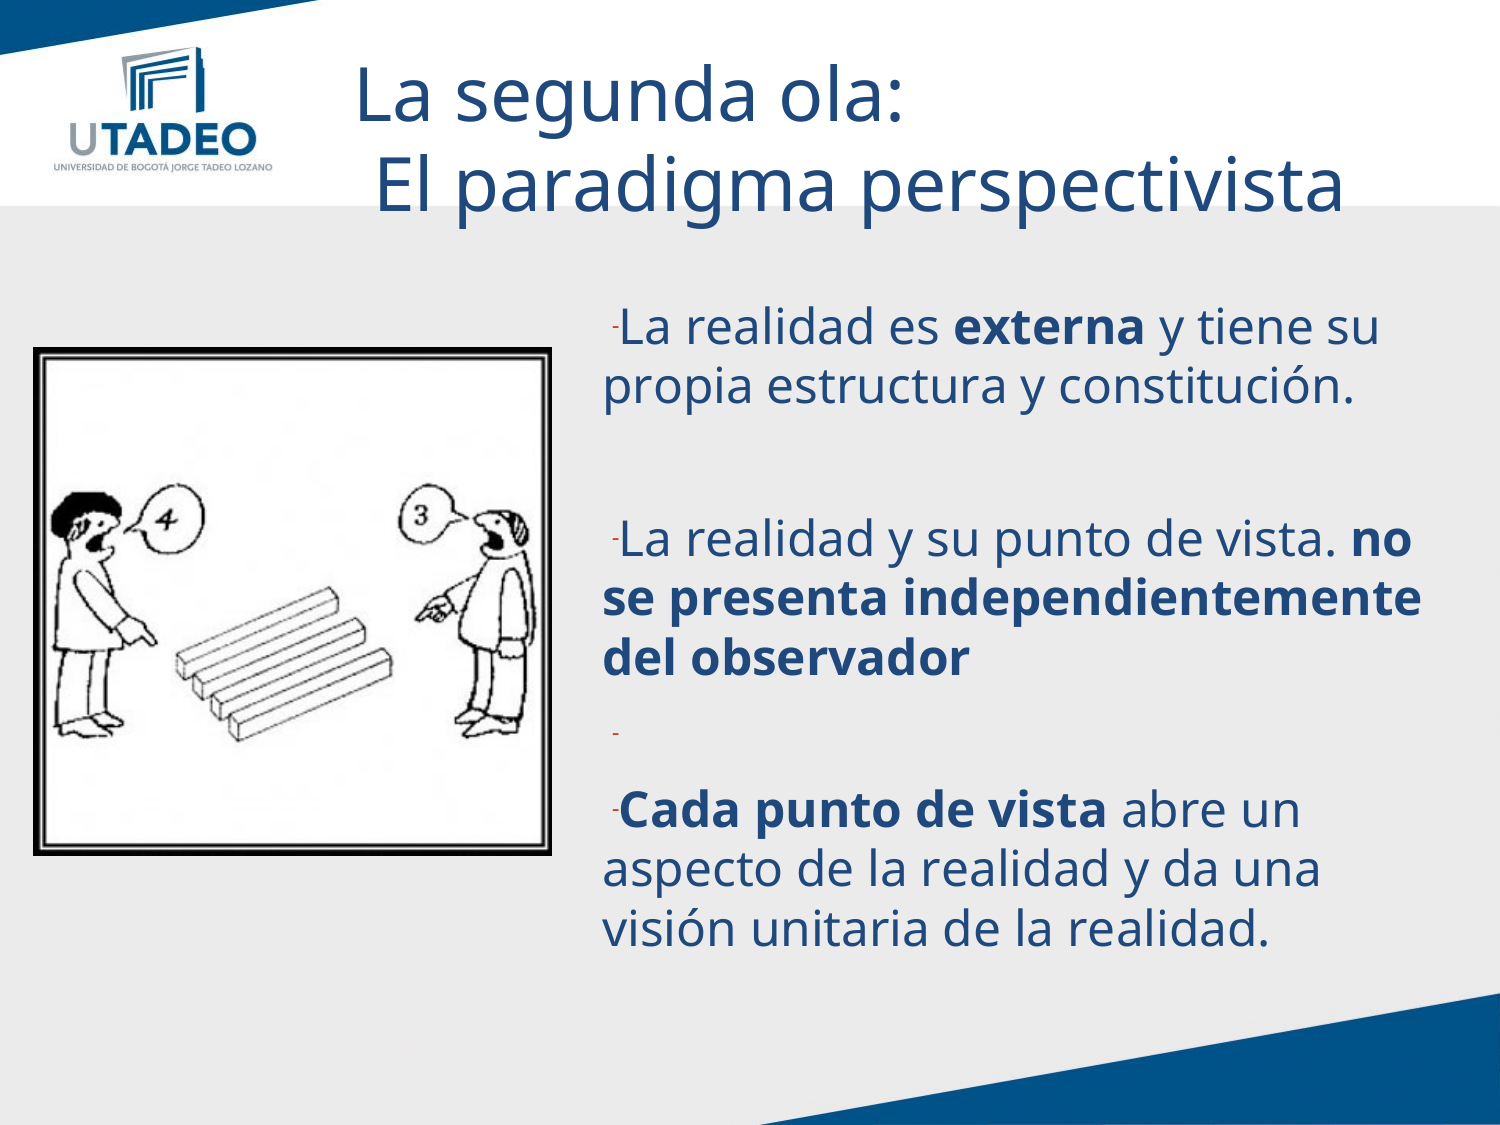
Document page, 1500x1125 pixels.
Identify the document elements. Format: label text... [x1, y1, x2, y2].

picture [33, 347, 552, 856]
list La realidad es externa y tiene su propia estructura y constitución. La realidad y su punto de vista. no se presenta independientemente del observador Cada punto de vista abre un aspecto de la realidad y da una visión unitaria de la realidad. [587, 287, 1481, 969]
title La segunda ola: El paradigma perspectivista [338, 38, 1470, 349]
